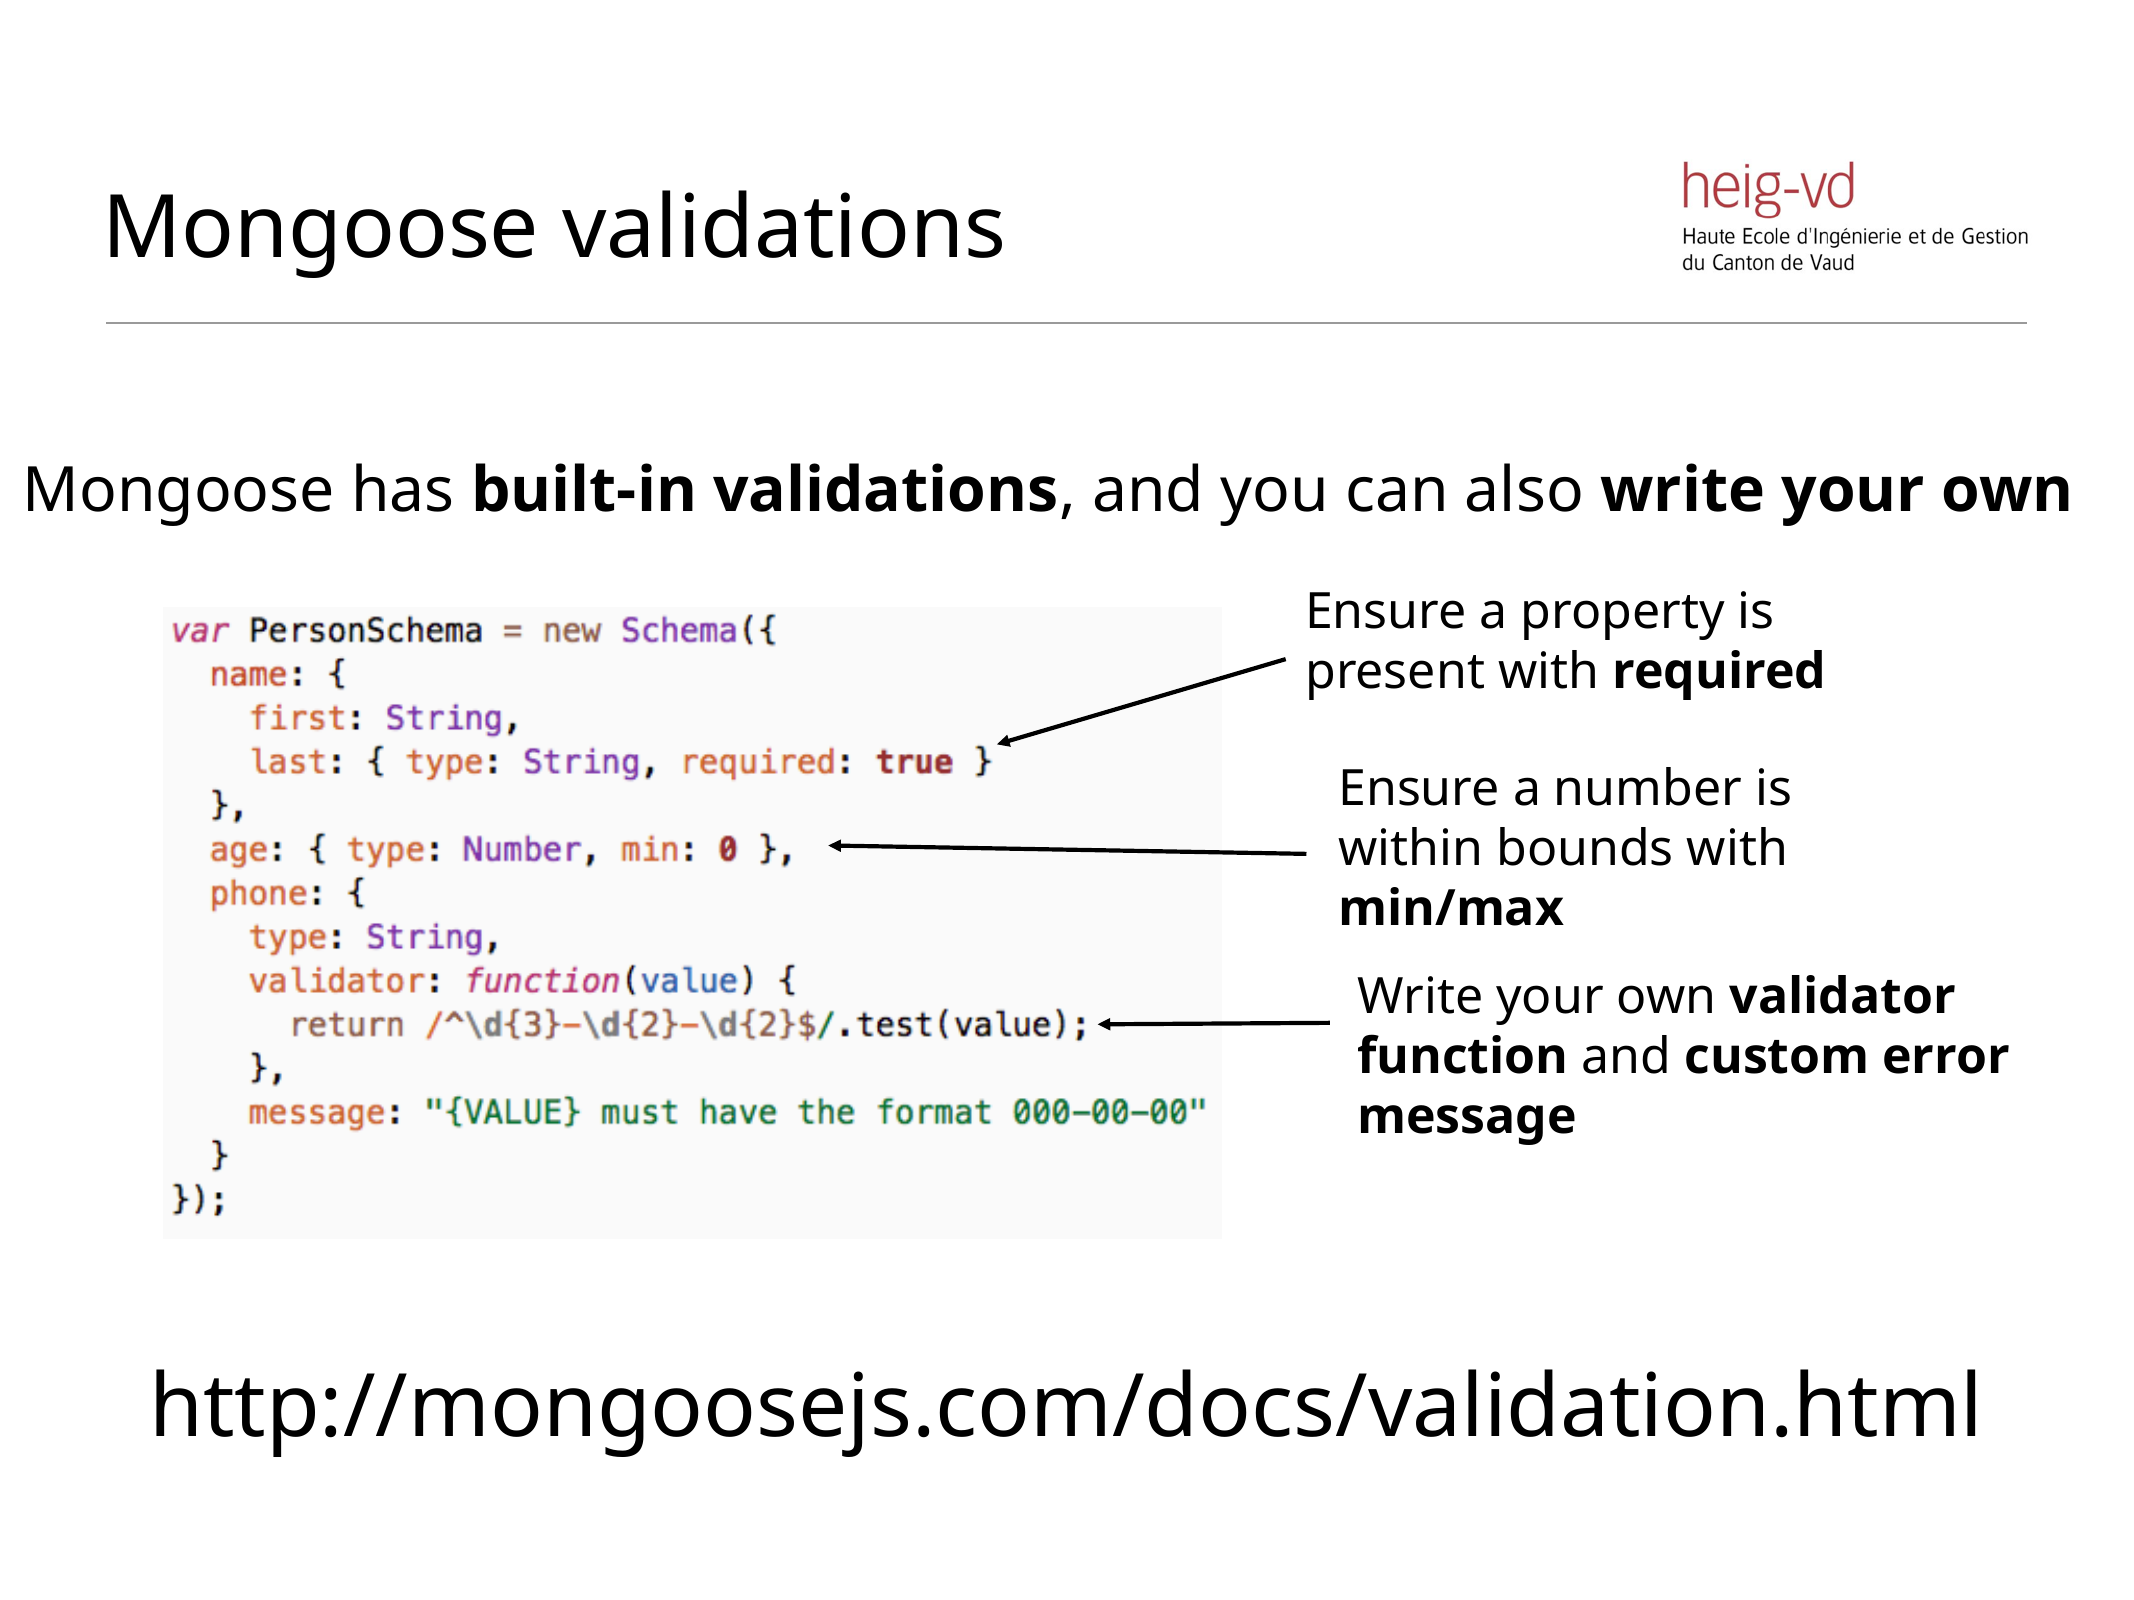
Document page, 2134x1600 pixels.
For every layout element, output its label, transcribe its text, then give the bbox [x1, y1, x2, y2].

title Mongoose validations [93, 54, 2040, 284]
text_box Mongoose has built-in validations, and you can also write your own [14, 440, 2083, 533]
text_box Ensure a property is present with required [1296, 570, 1859, 708]
text_box http://mongoosejs.com/docs/validation.html [140, 1340, 1993, 1463]
text_box Ensure a number is within bounds with min/max [1330, 747, 1953, 945]
text_box Write your own validator function and custom error message [1349, 955, 2046, 1152]
picture [163, 607, 1222, 1239]
